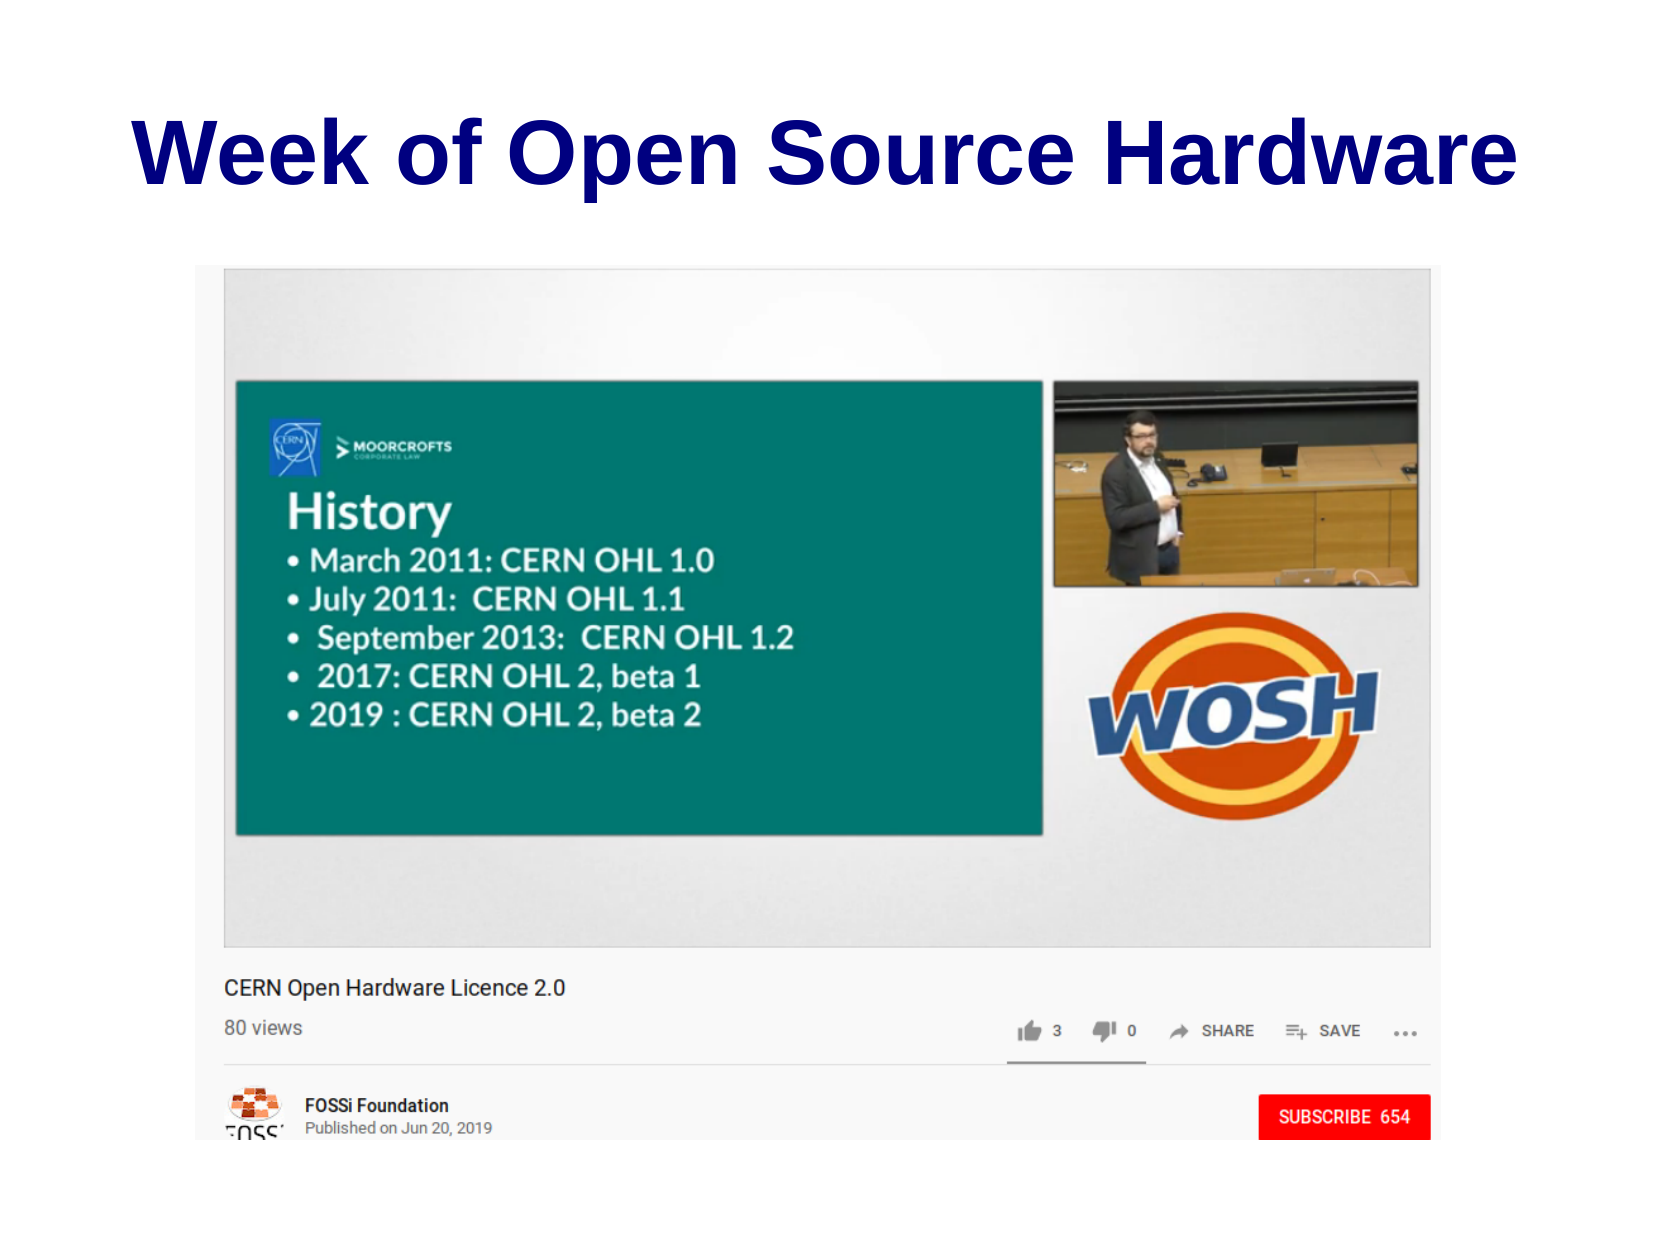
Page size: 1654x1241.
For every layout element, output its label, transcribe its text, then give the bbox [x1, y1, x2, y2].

picture [195, 265, 1441, 1141]
title Week of Open Source Hardware [82, 49, 1571, 257]
